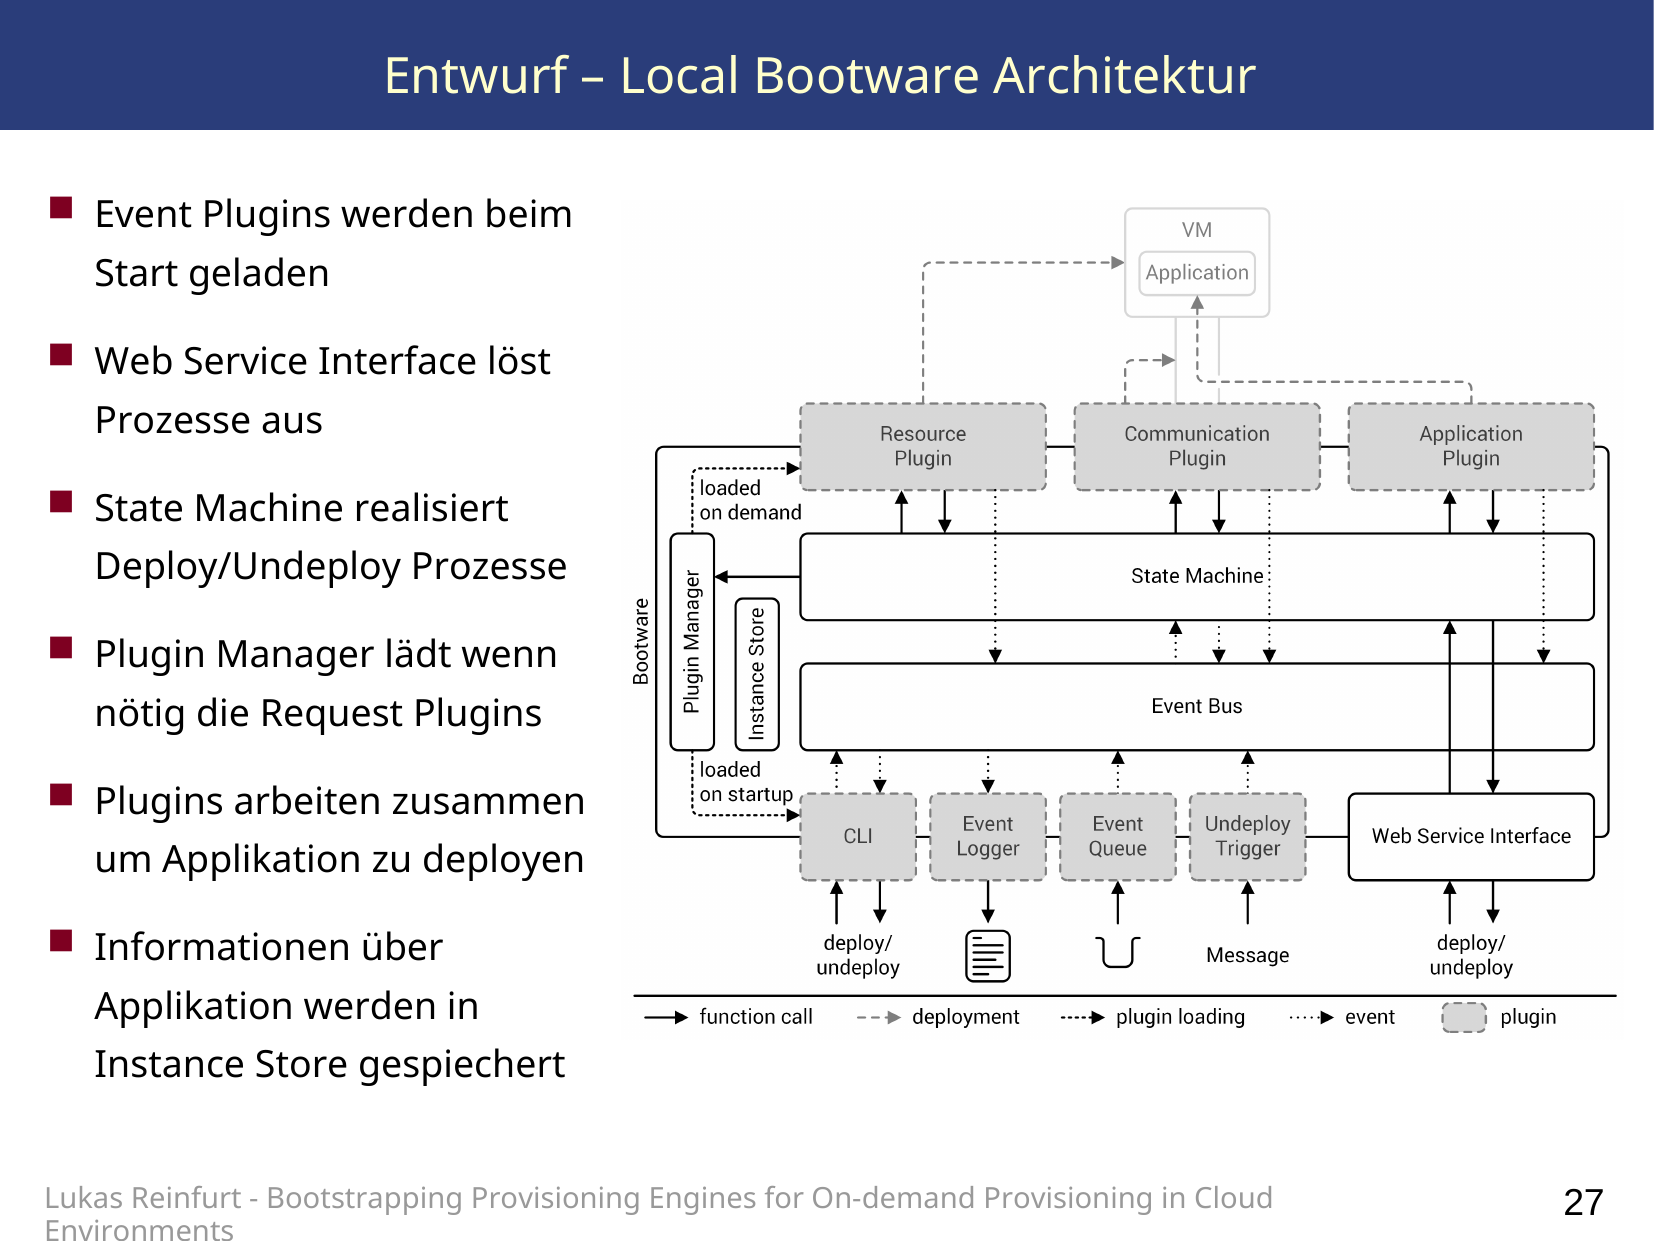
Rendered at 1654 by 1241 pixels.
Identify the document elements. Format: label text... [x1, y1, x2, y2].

list Event Plugins werden beim Start geladen Web Service Interface löst Prozesse aus State Machine realisiert Deploy/Undeploy Prozesse Plugin Manager lädt wenn nötig die Request Plugins Plugins arbeiten zusammen um Applikation zu deployen Informationen über Applikation werden in Instance Store gespiechert [47, 177, 603, 1146]
title Entwurf – Local Bootware Architektur [47, 23, 1607, 119]
picture [621, 200, 1624, 1040]
